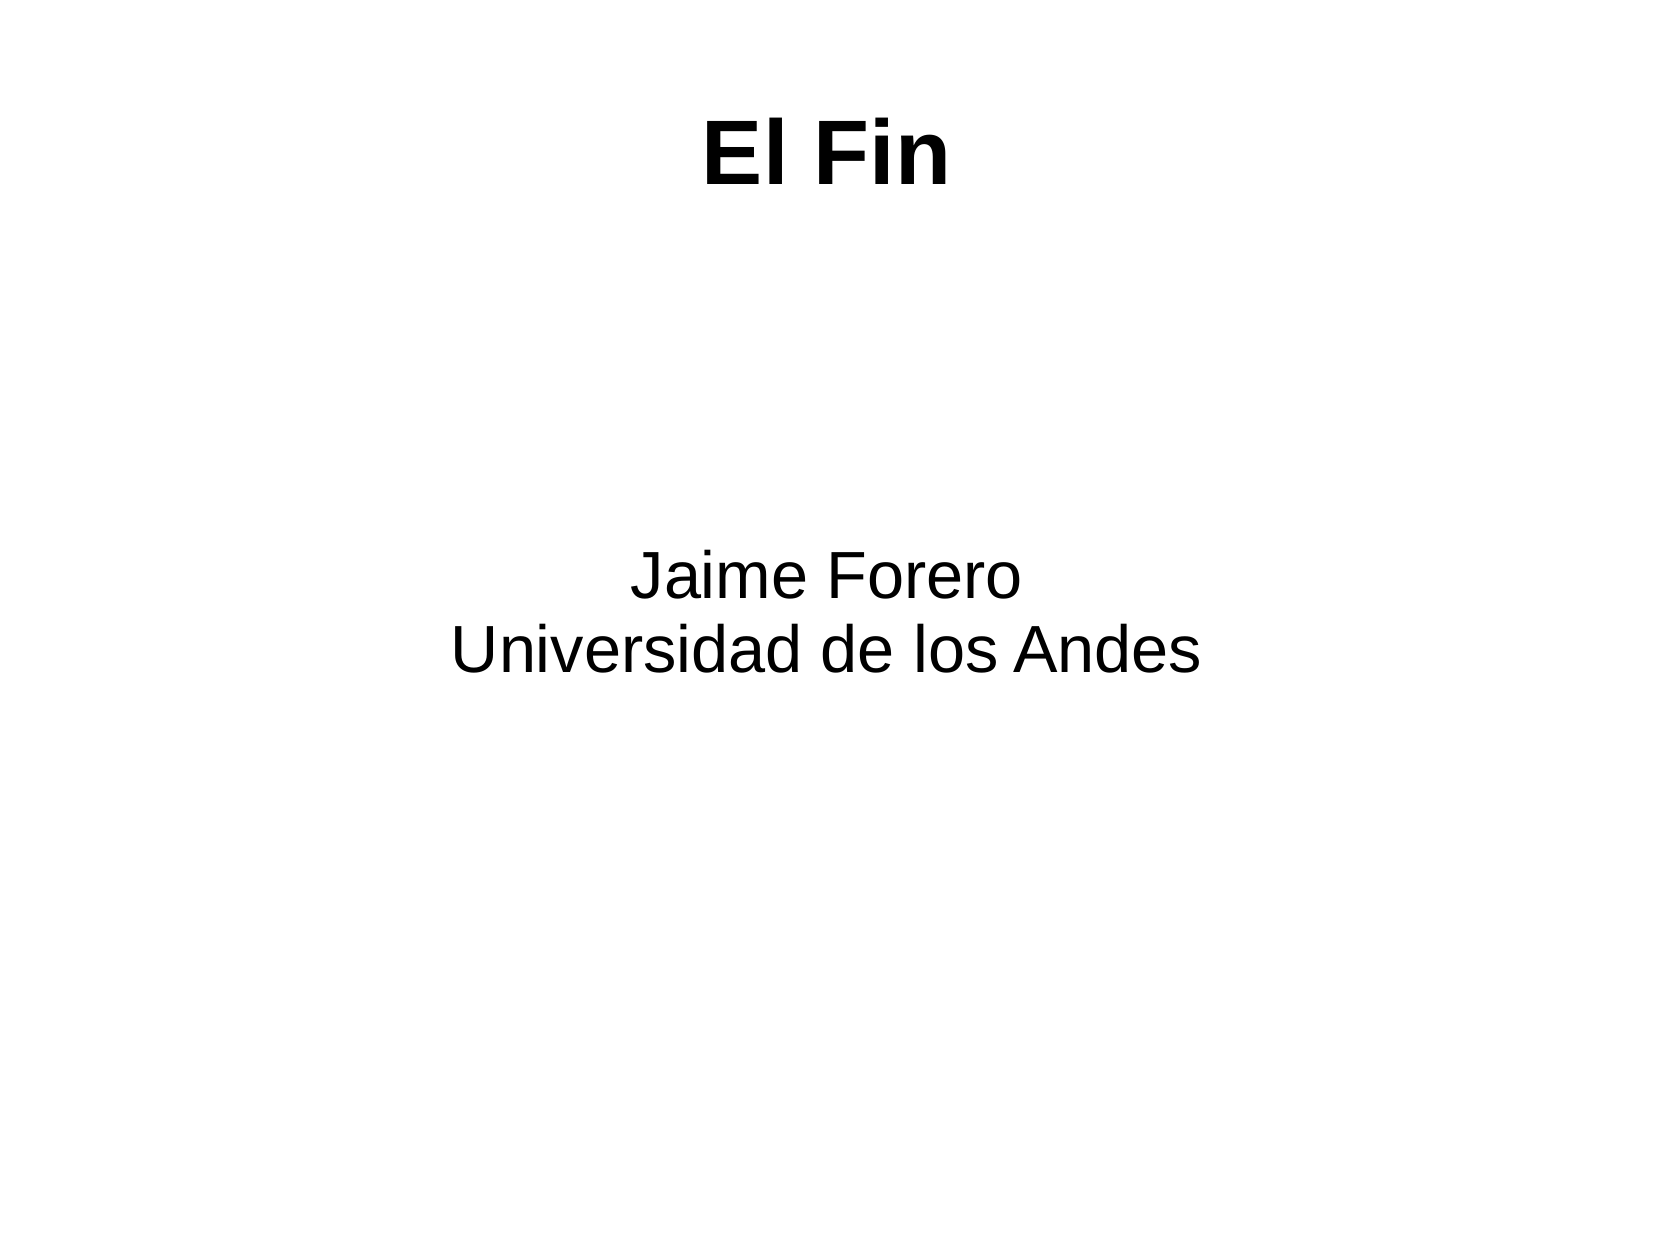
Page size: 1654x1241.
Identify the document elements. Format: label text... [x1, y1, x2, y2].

title El Fin [82, 49, 1571, 257]
subtitle Jaime Forero Universidad de los Andes [82, 290, 1571, 1010]
